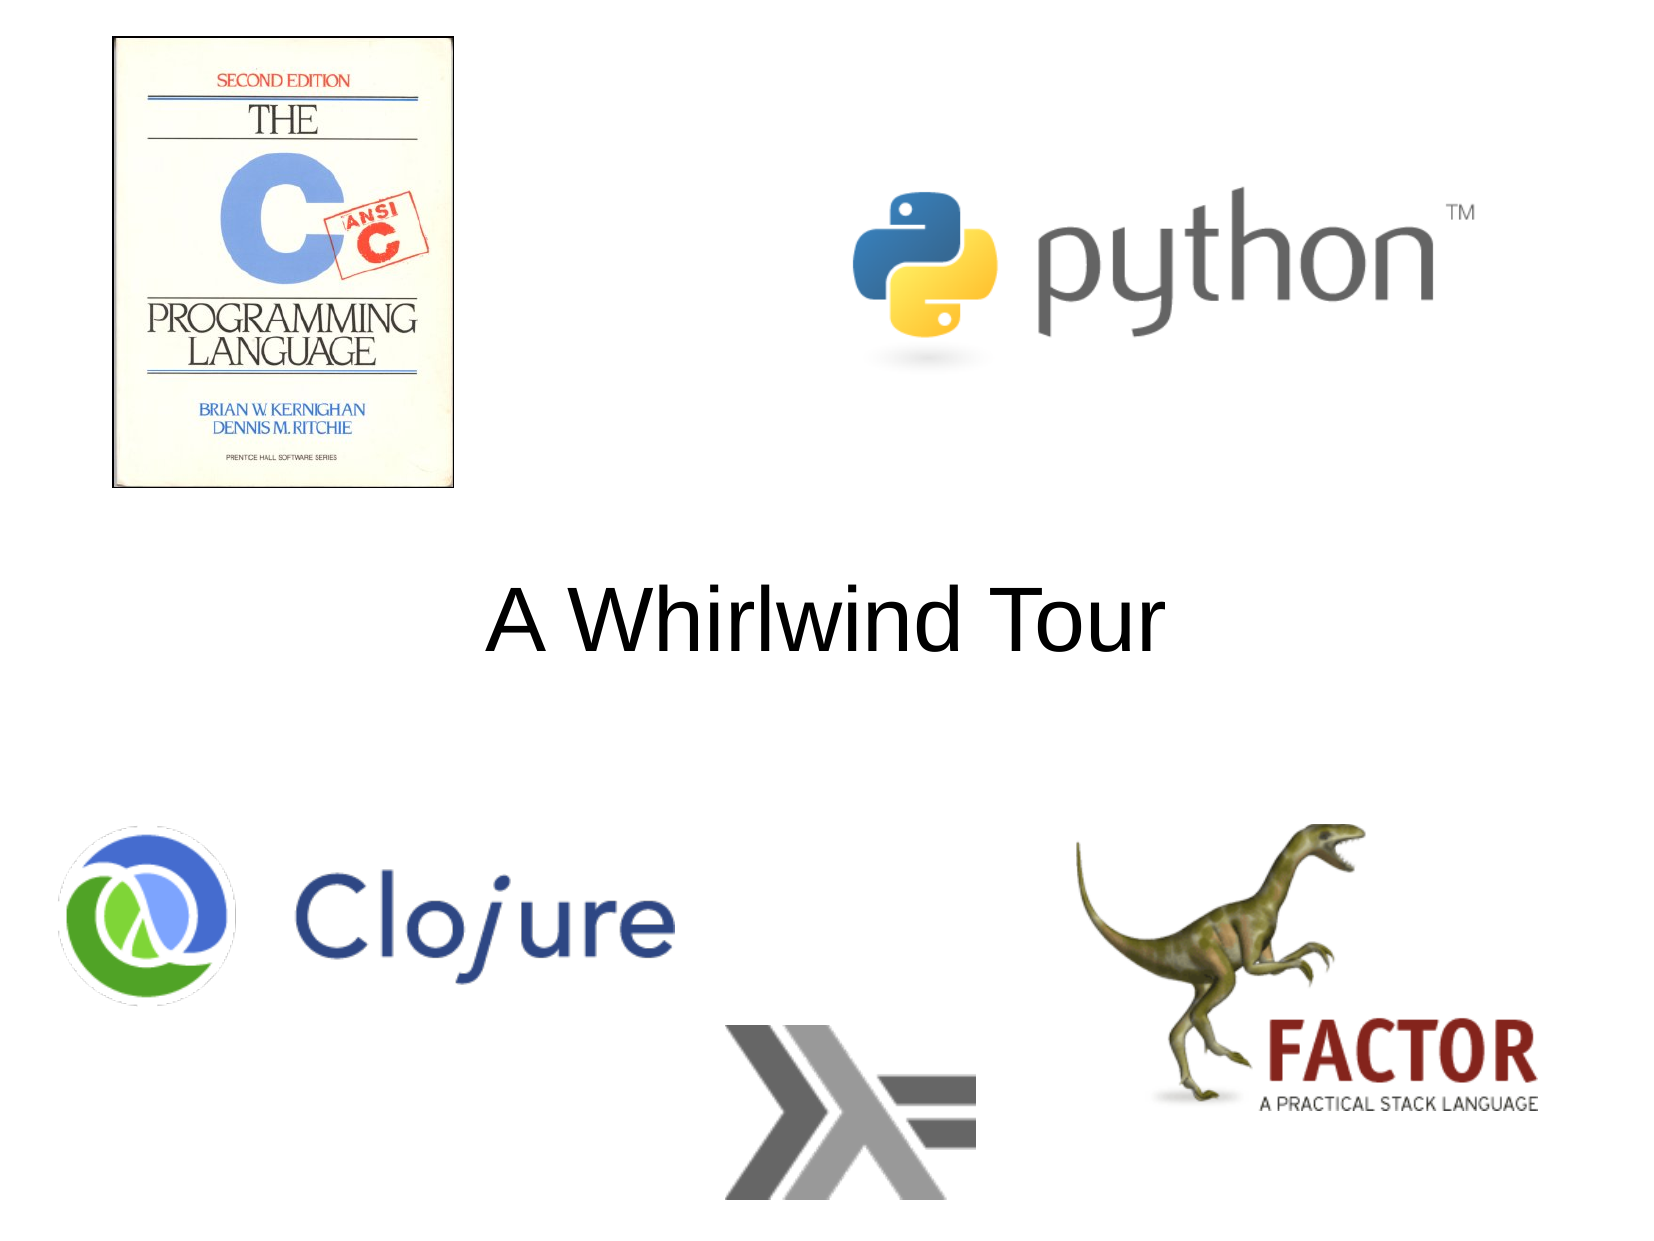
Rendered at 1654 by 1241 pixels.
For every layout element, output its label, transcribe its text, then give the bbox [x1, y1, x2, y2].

picture [112, 36, 454, 488]
picture [56, 824, 676, 1007]
picture [1076, 824, 1538, 1111]
picture [750, 150, 1535, 376]
title A Whirlwind Tour [82, 523, 1571, 716]
picture [725, 1025, 976, 1201]
